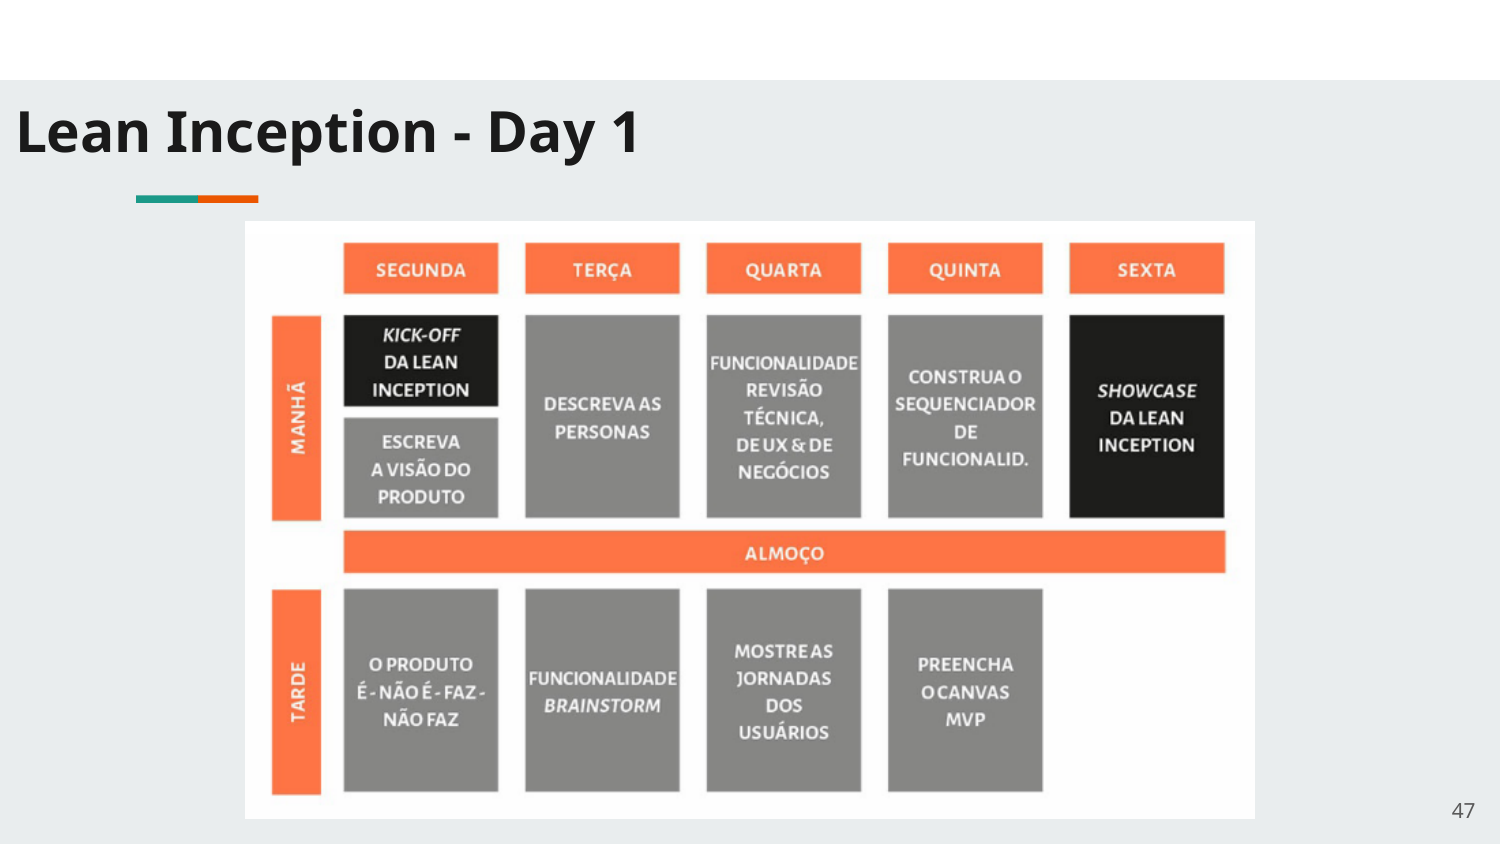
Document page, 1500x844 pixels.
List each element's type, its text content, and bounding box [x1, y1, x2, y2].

slide_number <number> [1400, 779, 1491, 844]
picture [245, 221, 1255, 819]
title Lean Inception - Day 1 [0, 80, 1101, 181]
